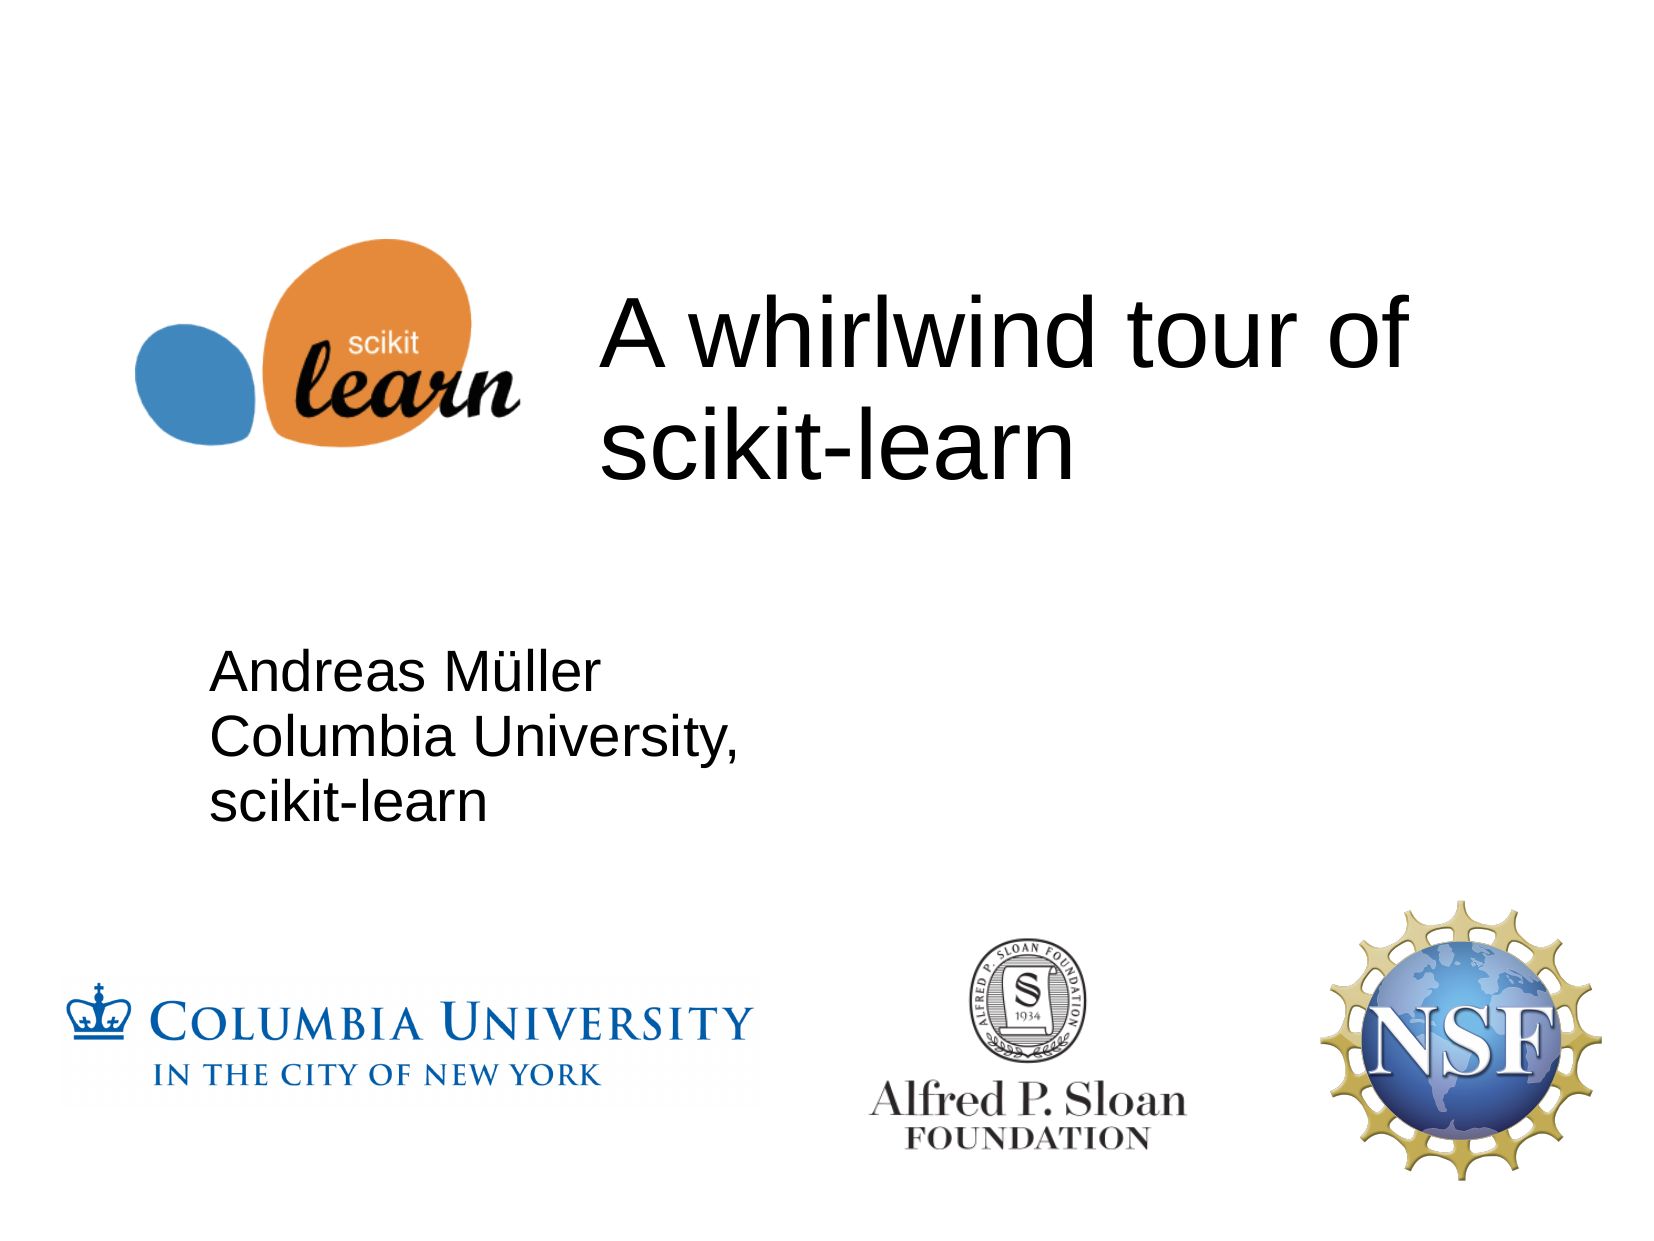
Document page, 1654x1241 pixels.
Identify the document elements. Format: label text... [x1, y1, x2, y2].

picture [60, 972, 766, 1109]
picture [135, 239, 541, 491]
text_box A whirlwind tour of scikit-learn [585, 270, 1654, 621]
picture [840, 933, 1217, 1156]
picture [1316, 895, 1606, 1186]
text_box Andreas Müller Columbia University, scikit-learn [195, 630, 901, 811]
